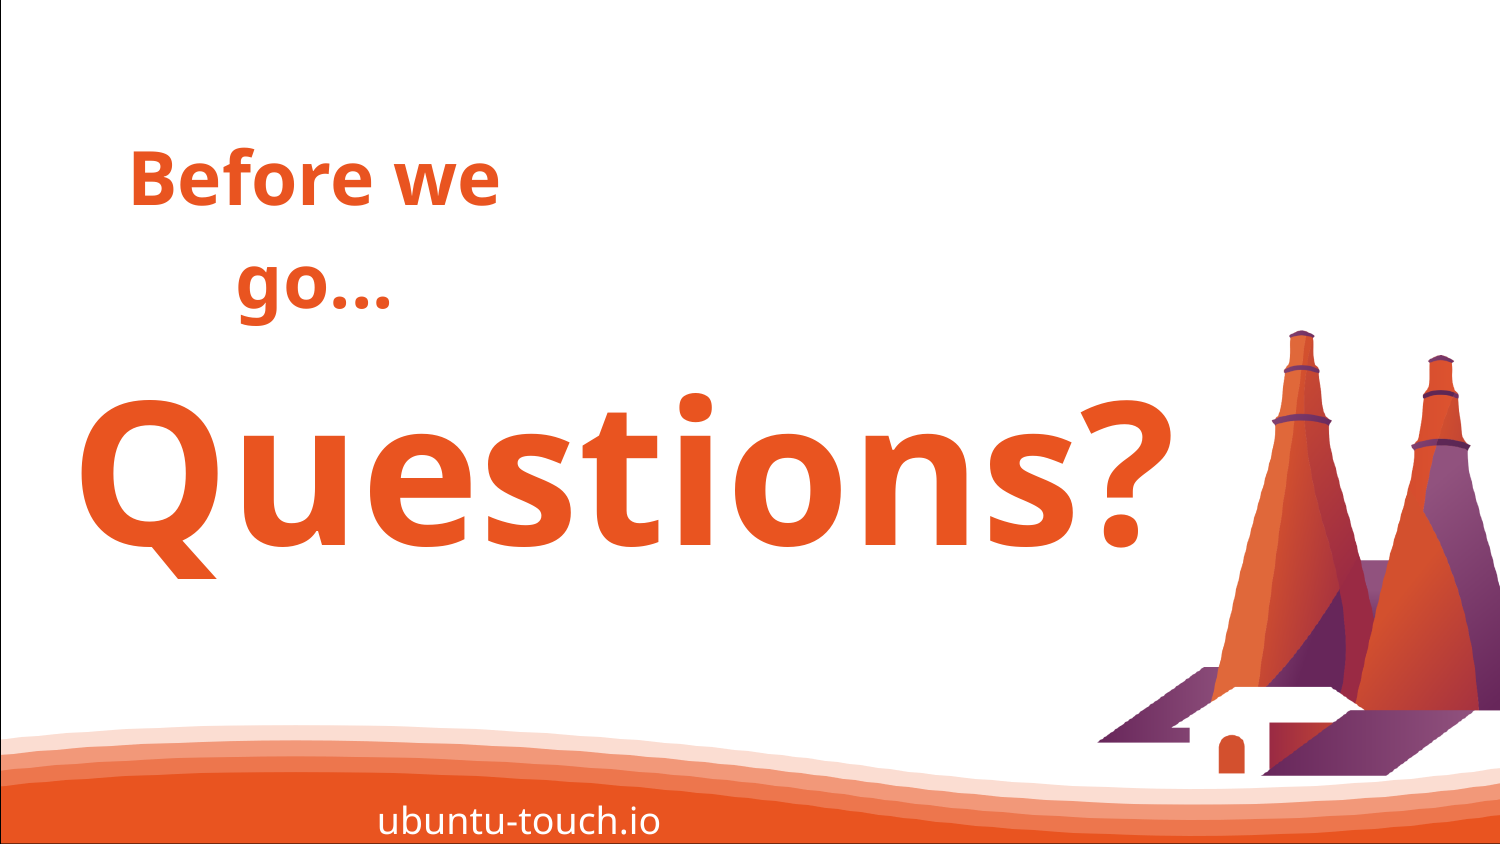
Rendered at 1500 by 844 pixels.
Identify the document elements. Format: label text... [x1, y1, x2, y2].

picture [0, 0, 1500, 844]
title Questions? [32, 355, 1216, 580]
title Before we go... [45, 185, 586, 271]
